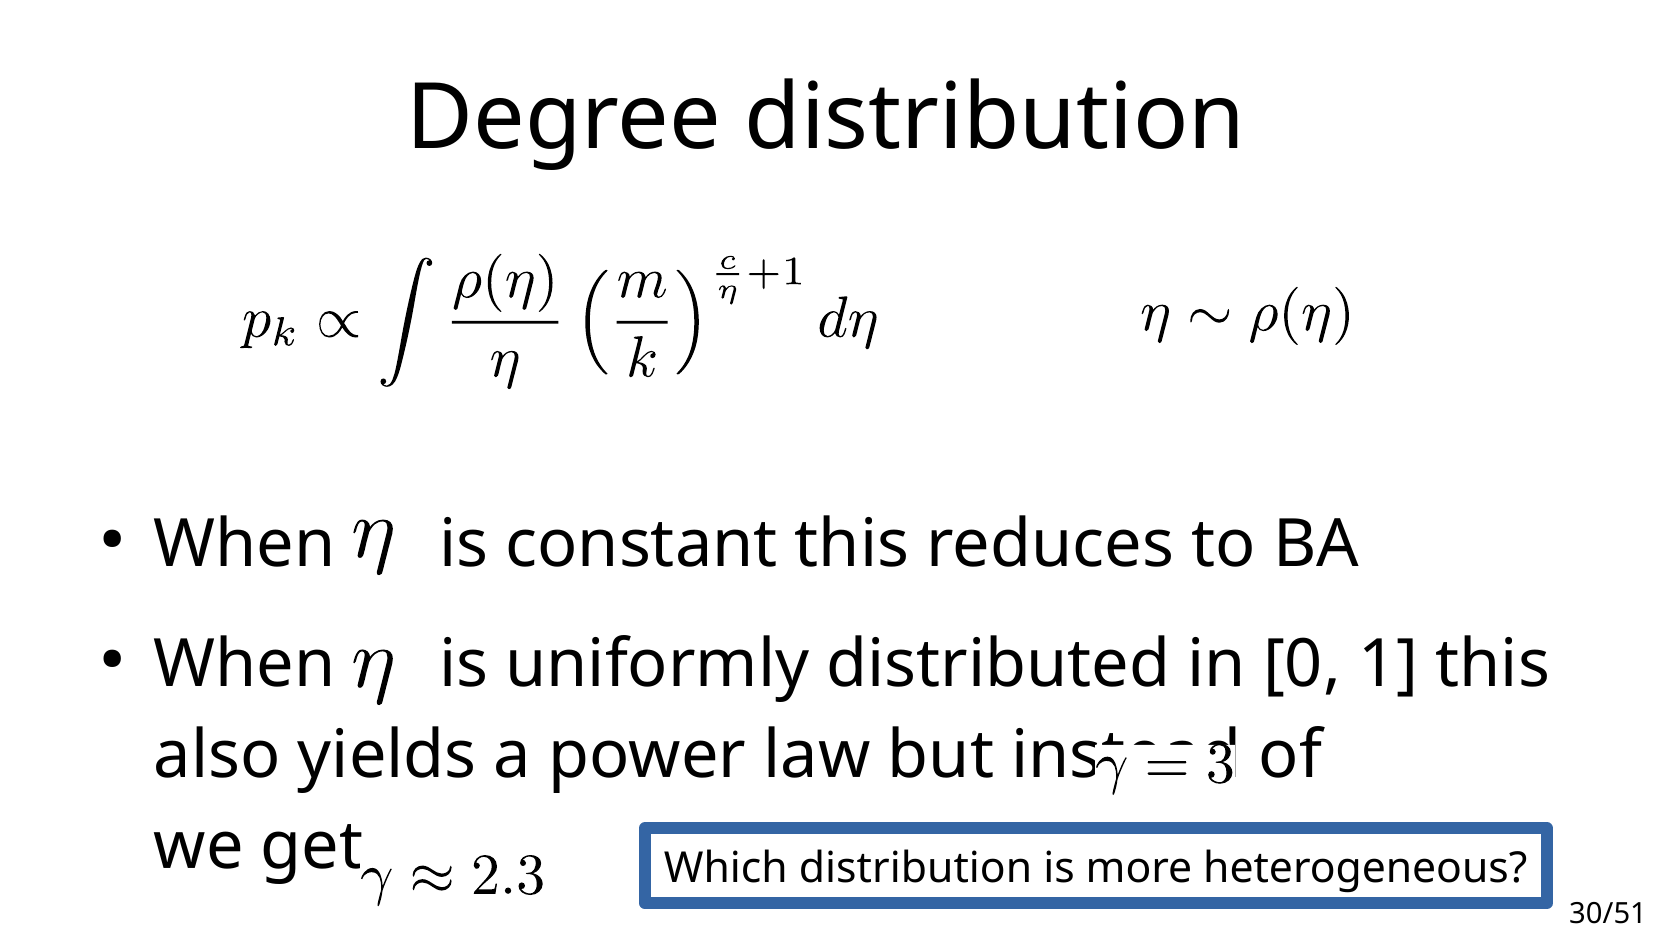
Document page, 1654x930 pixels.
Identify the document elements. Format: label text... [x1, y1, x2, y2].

text_box [1095, 743, 1235, 796]
text_box [1140, 286, 1355, 345]
title Degree distribution [82, 1, 1571, 225]
list Which distribution is more heterogeneous? [645, 828, 1547, 904]
text_box [240, 253, 879, 390]
list When is constant this reduces to BA When is uniformly distributed in [0, 1] this also yields a power law but instead of we get [82, 494, 1571, 916]
text_box [360, 855, 546, 907]
text_box [350, 649, 396, 706]
text_box [350, 519, 396, 576]
